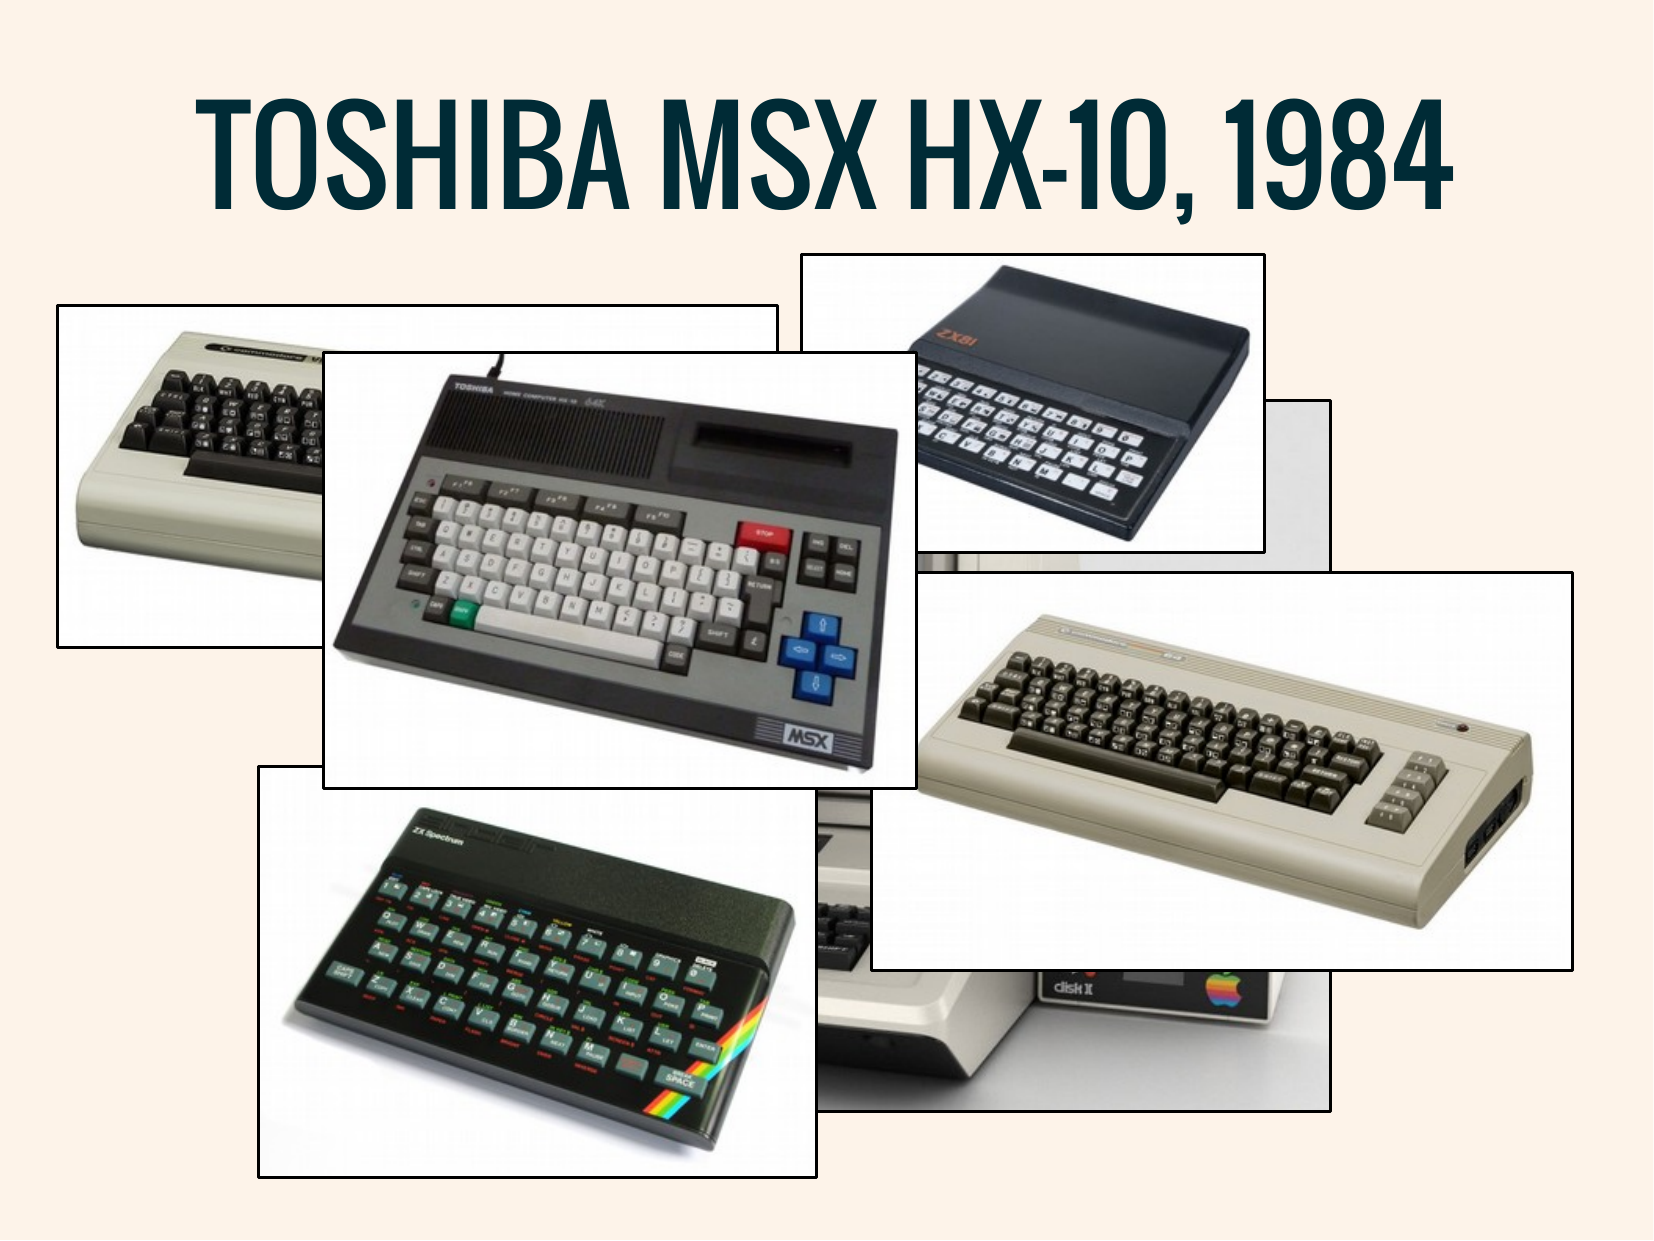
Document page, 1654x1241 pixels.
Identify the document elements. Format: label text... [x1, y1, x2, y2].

title Toshiba MSX HX-10, 1984 [82, 49, 1571, 257]
picture [803, 256, 1264, 551]
picture [818, 790, 1329, 1111]
picture [918, 401, 1329, 571]
picture [59, 307, 776, 647]
picture [324, 354, 915, 788]
picture [259, 767, 815, 1176]
picture [872, 574, 1571, 969]
